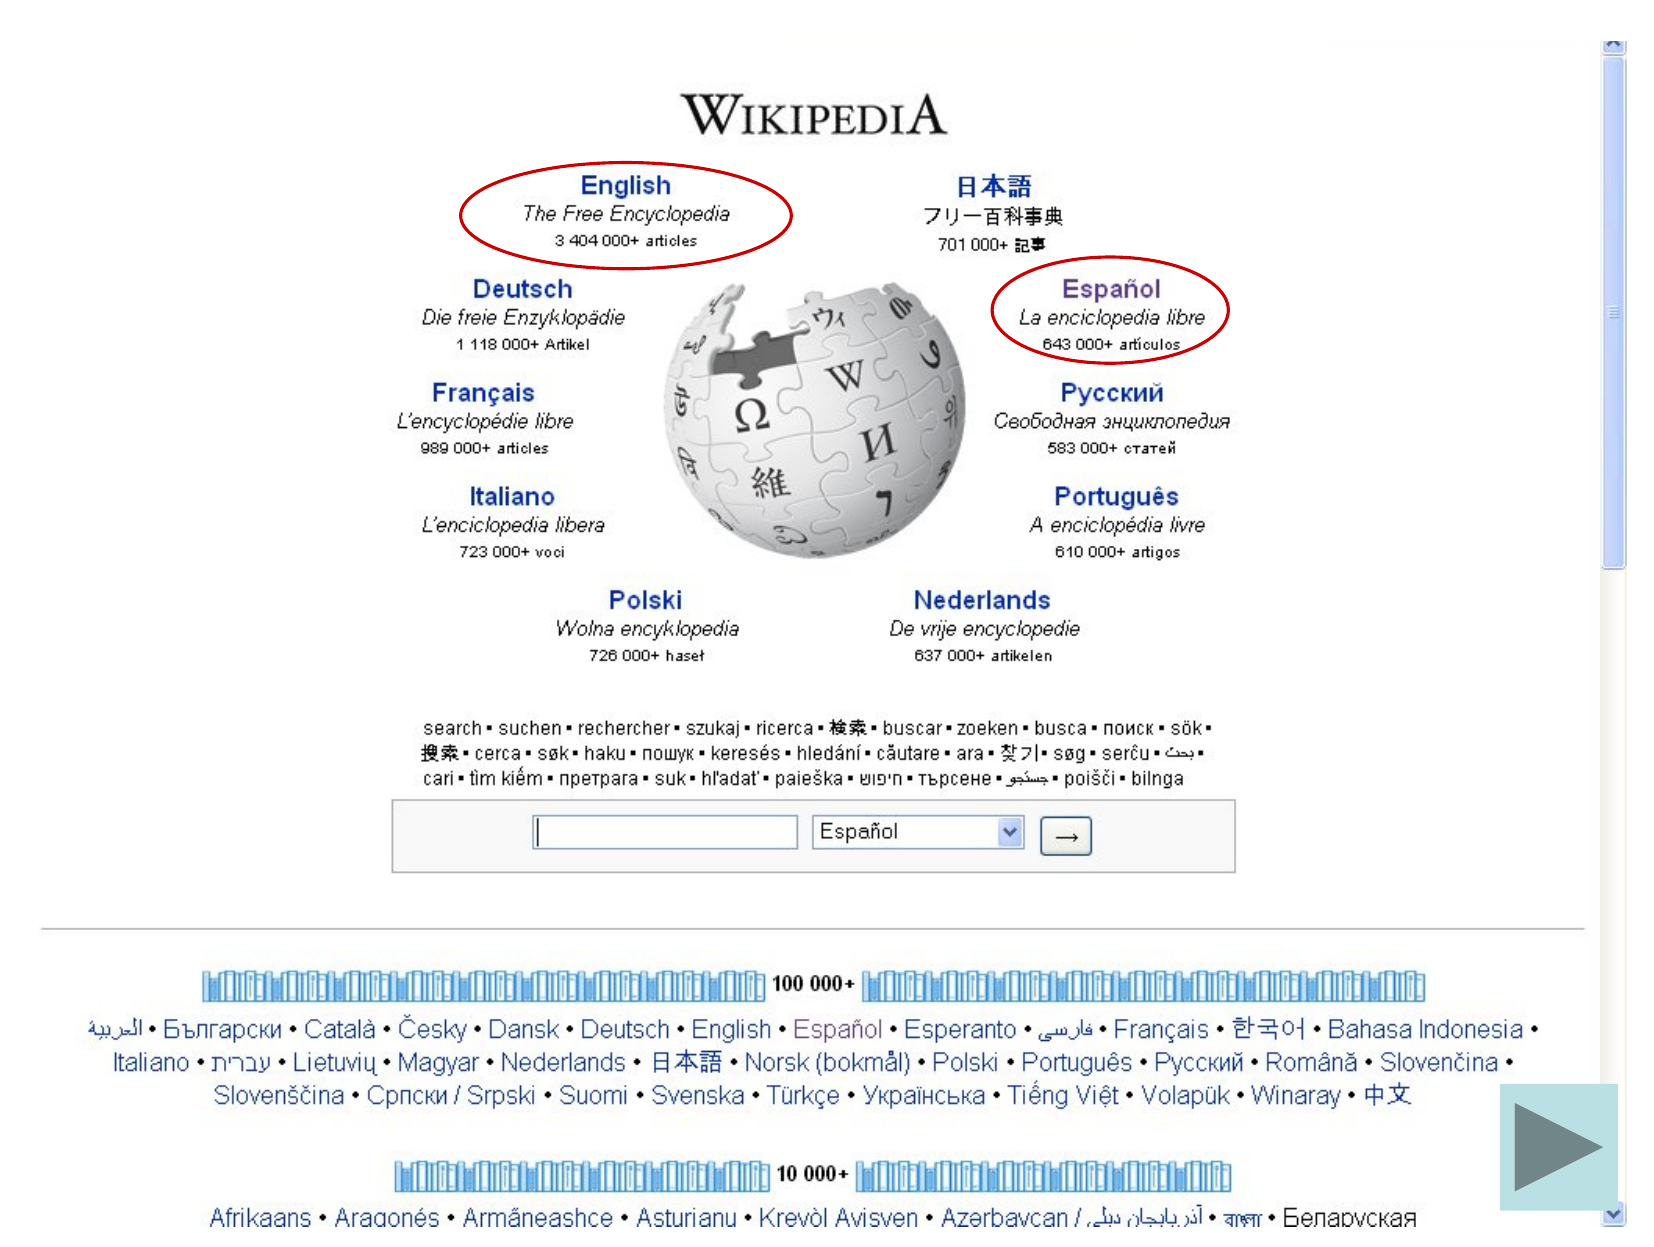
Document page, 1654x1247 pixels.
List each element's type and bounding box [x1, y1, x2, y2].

text_box [1499, 1083, 1618, 1211]
picture [26, 41, 1627, 1227]
